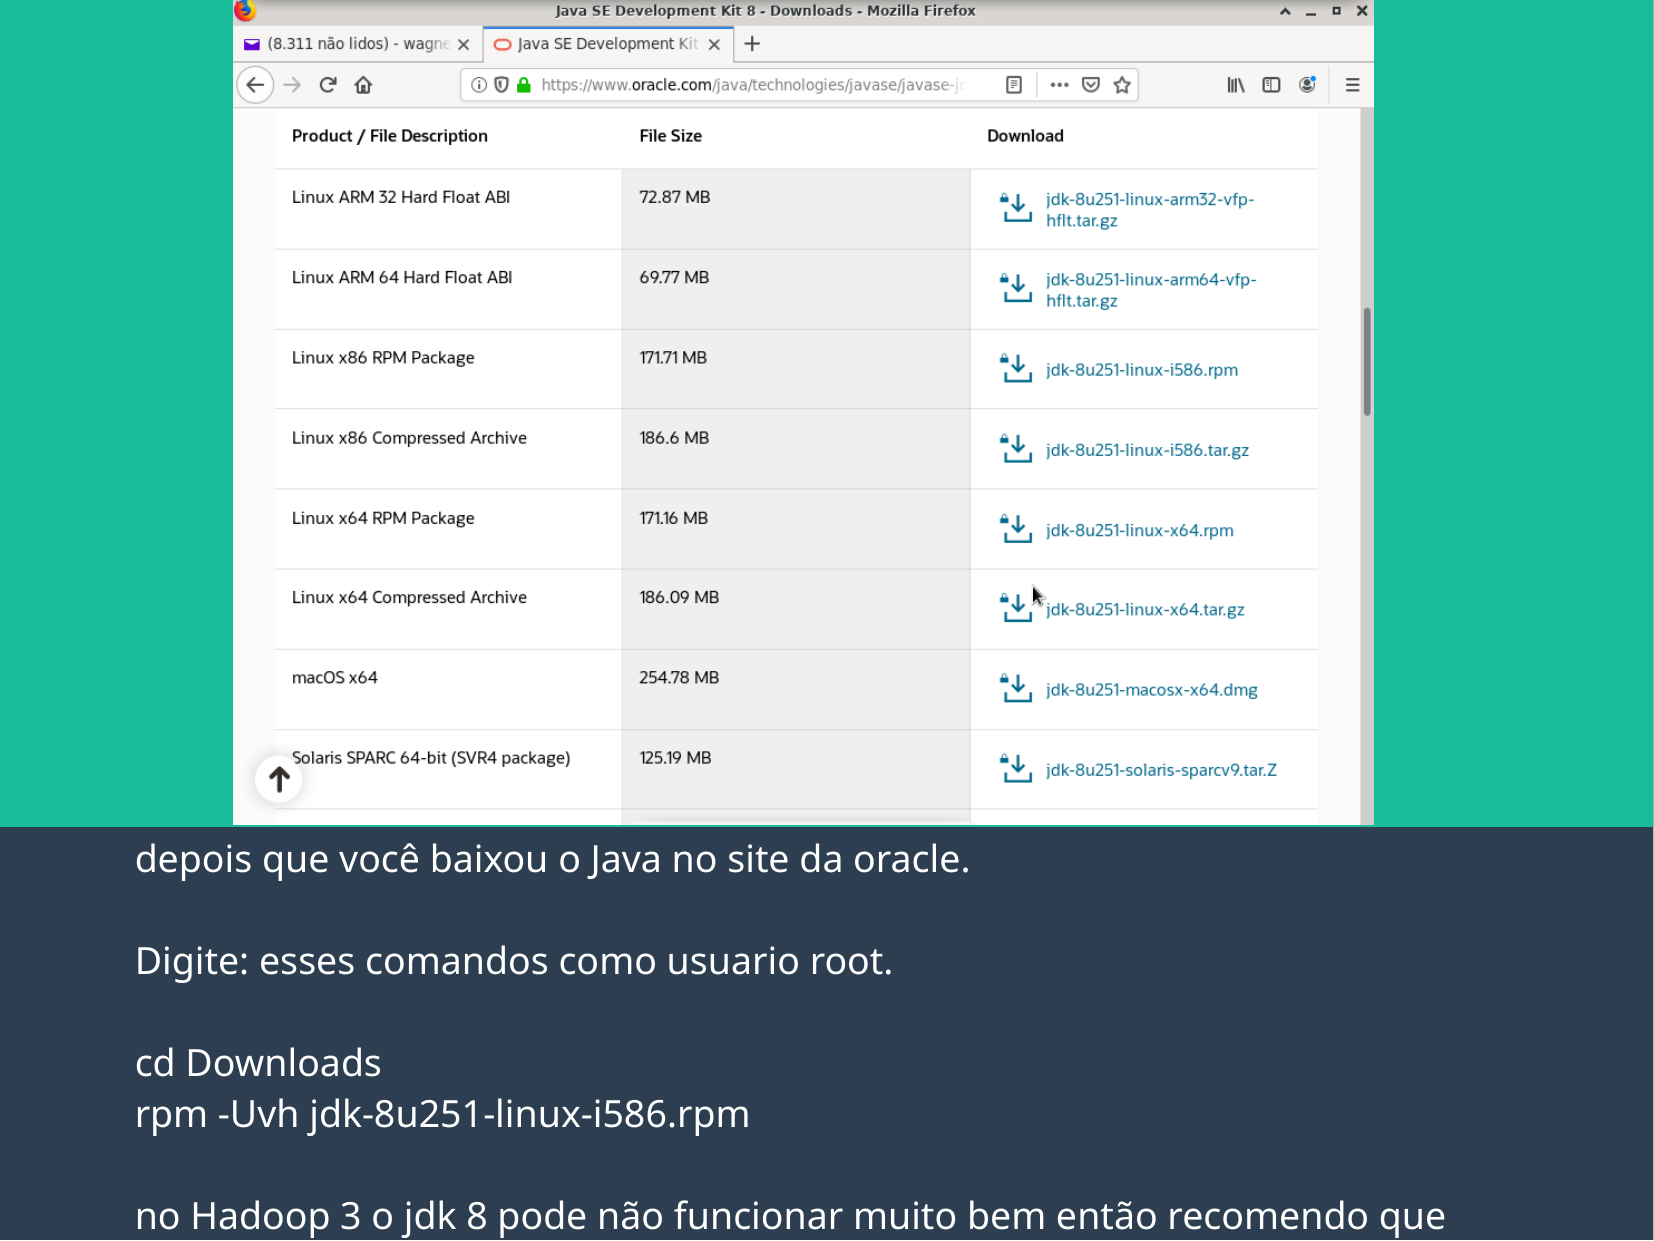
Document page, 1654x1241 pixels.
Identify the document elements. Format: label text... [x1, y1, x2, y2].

picture [233, 0, 1374, 825]
text_box depois que você baixou o Java no site da oracle. Digite: esses comandos como usuario root. cd Downloads rpm -Uvh jdk-8u251-linux-i586.rpm no Hadoop 3 o jdk 8 pode não funcionar muito bem então recomendo que baixe a versão 11 do java no site da oracle. [120, 825, 1561, 1232]
